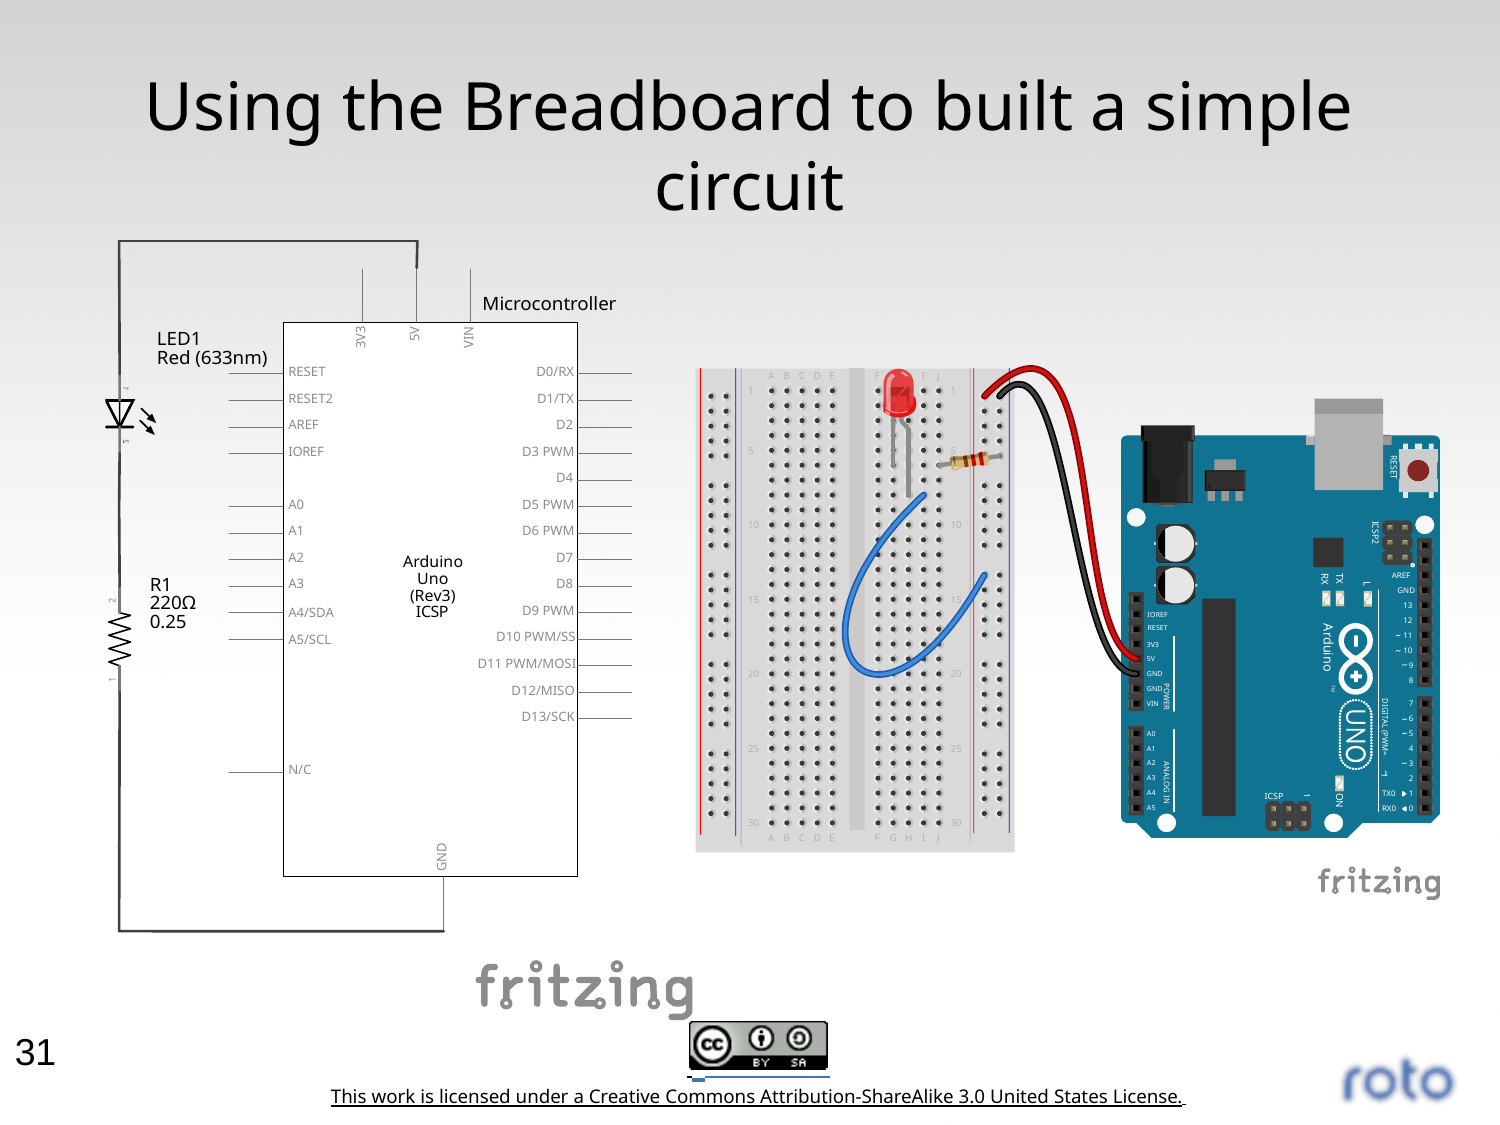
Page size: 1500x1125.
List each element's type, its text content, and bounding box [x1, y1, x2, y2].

title Using the Breadboard to built a simple circuit [112, 49, 1388, 238]
picture [0, 0, 1500, 1125]
